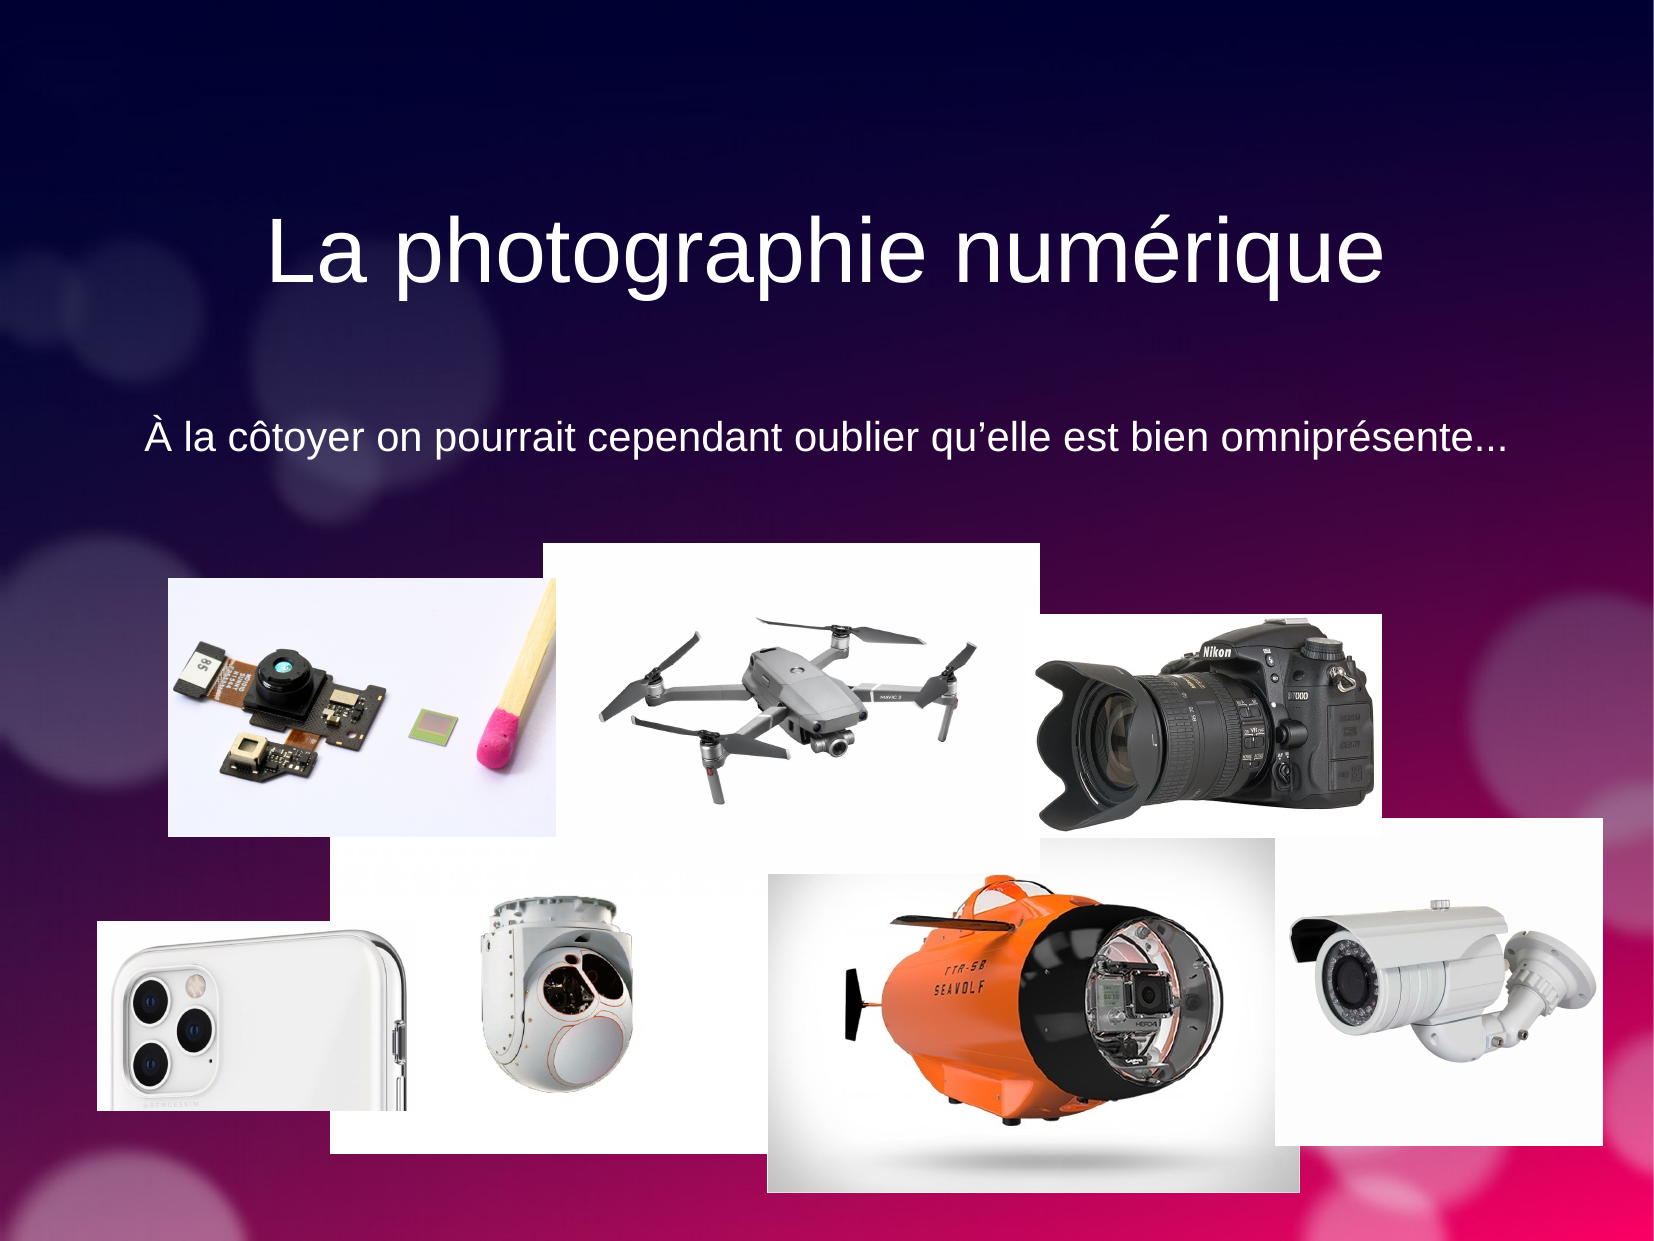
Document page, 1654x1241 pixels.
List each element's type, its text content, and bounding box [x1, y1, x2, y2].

title La photographie numérique [82, 147, 1571, 355]
subtitle À la côtoyer on pourrait cependant oublier qu’elle est bien omniprésente... [82, 413, 1571, 520]
picture [0, 0, 1654, 1241]
